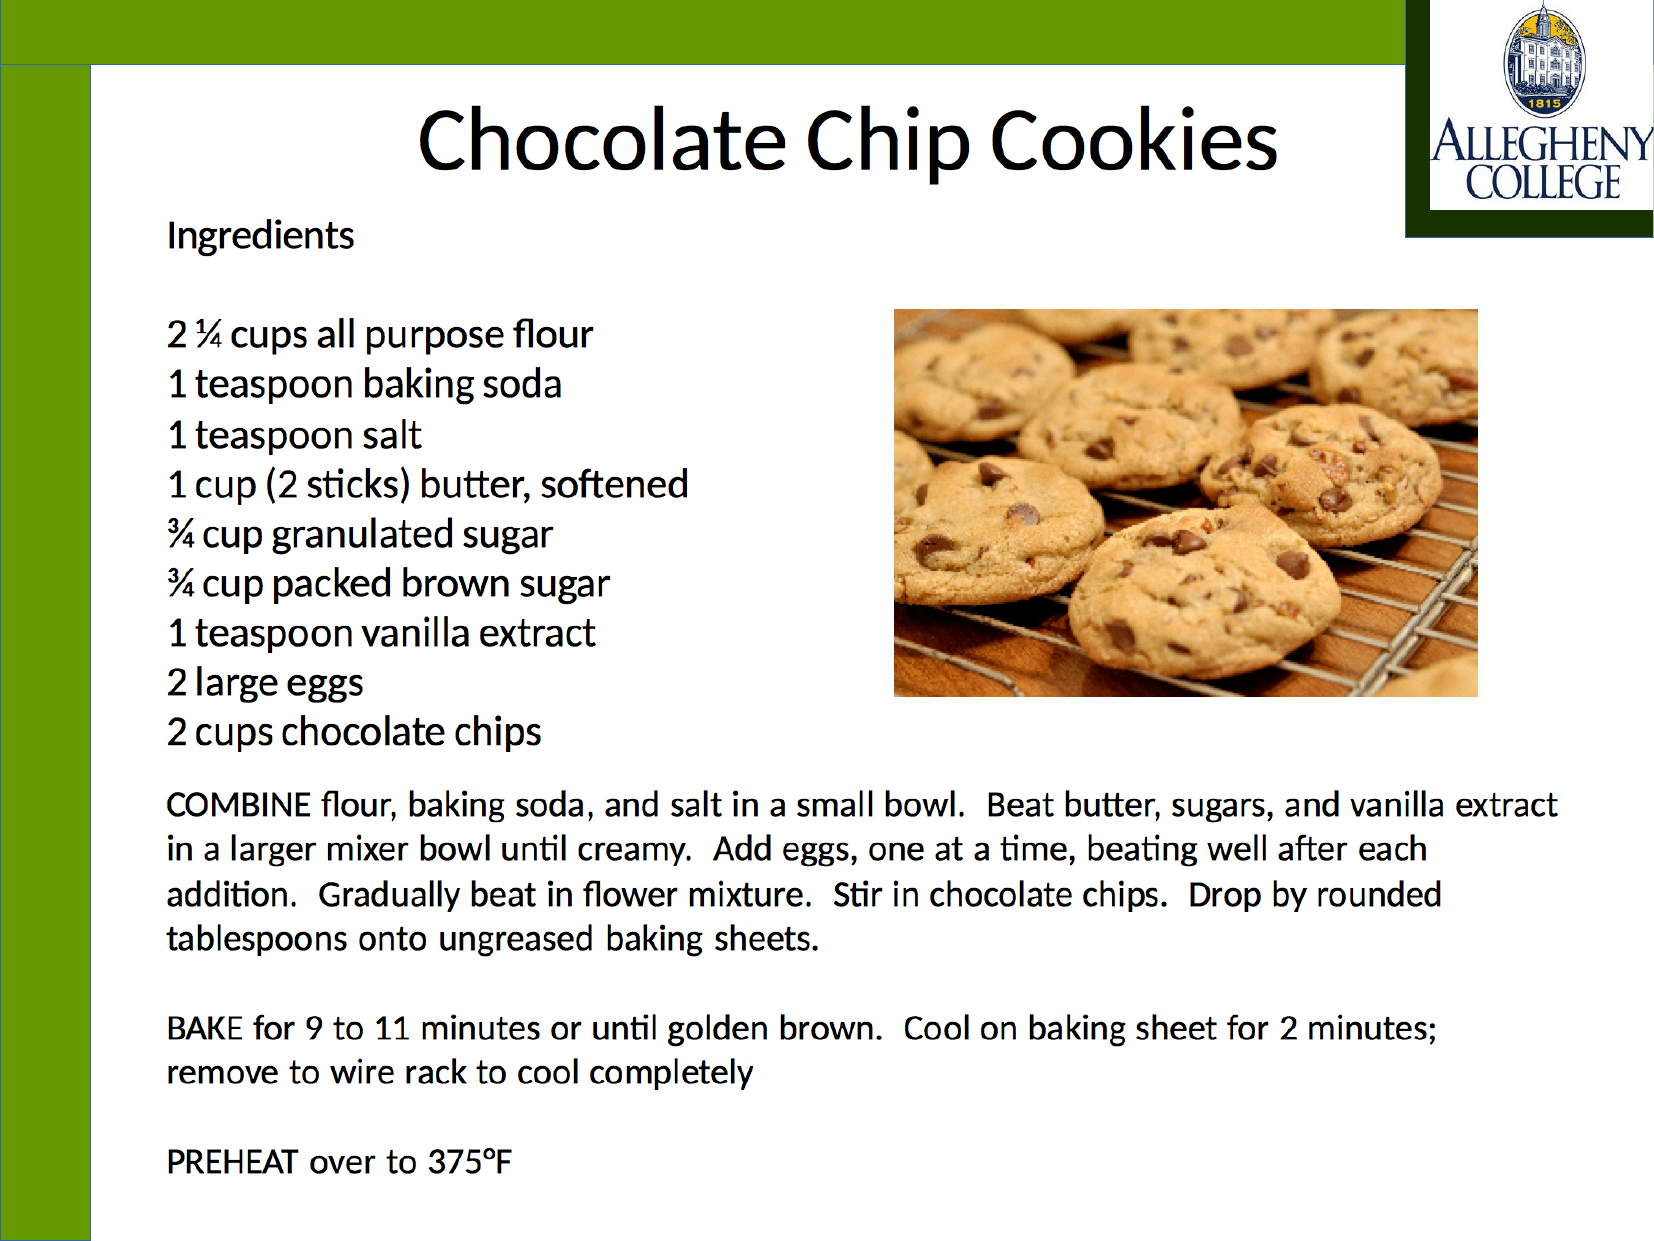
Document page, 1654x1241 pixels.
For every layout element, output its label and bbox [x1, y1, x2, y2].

picture [120, 83, 1571, 1191]
picture [1430, 0, 1654, 210]
text_box [0, 0, 1654, 1241]
